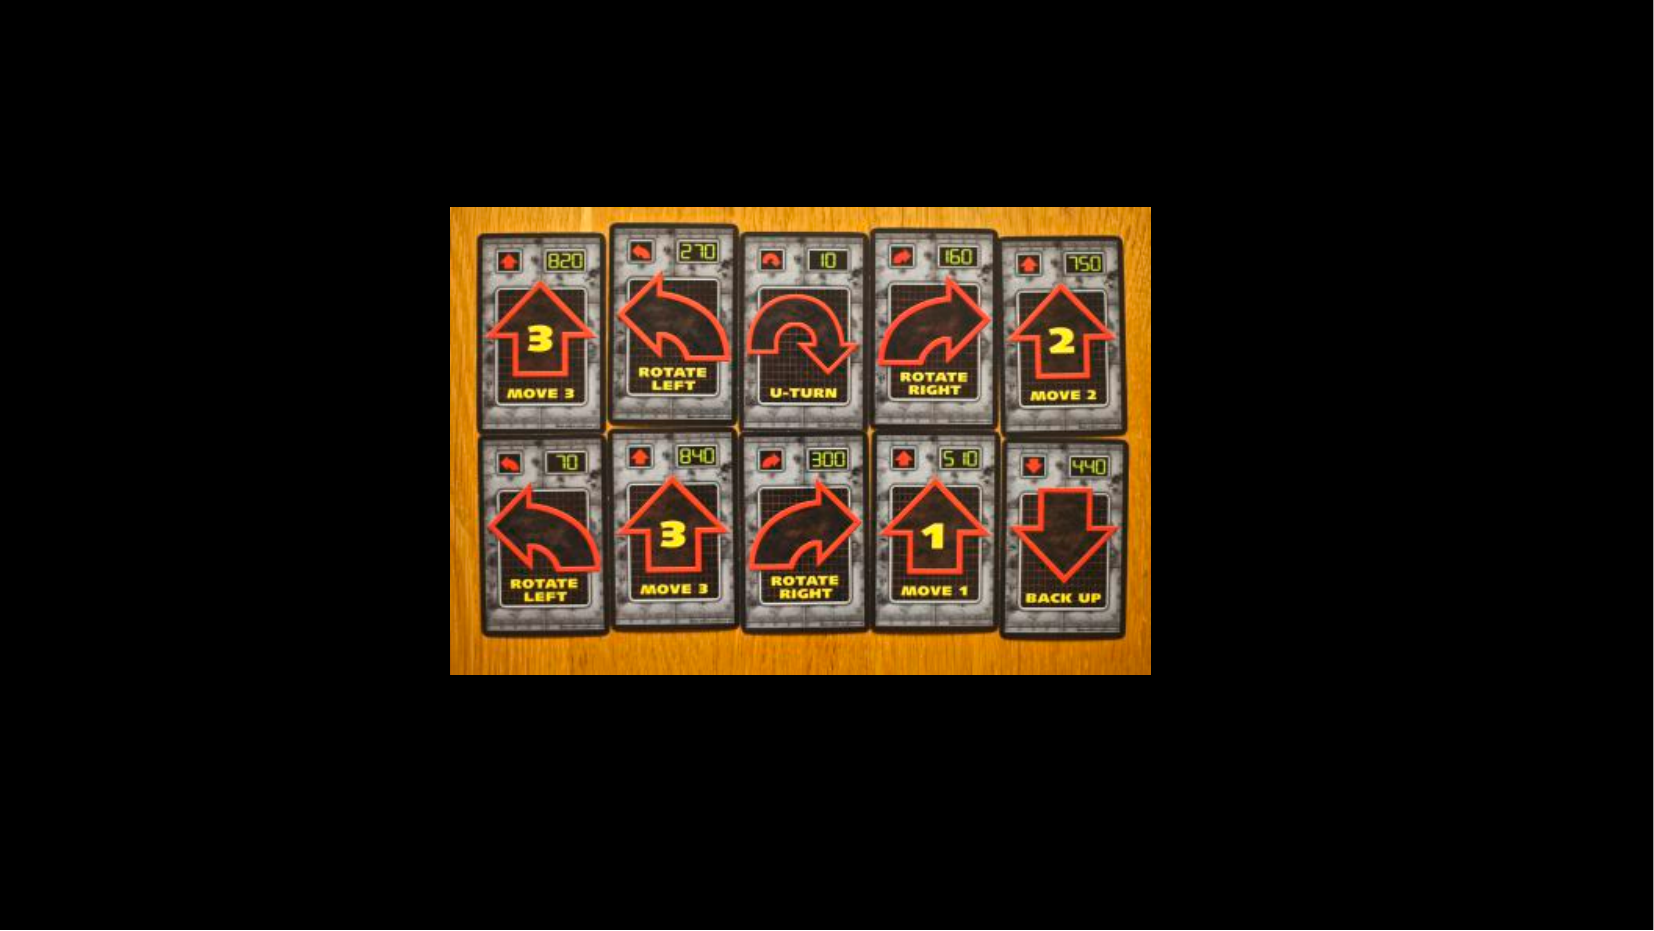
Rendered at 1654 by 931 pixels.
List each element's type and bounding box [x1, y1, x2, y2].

picture [450, 207, 1151, 676]
